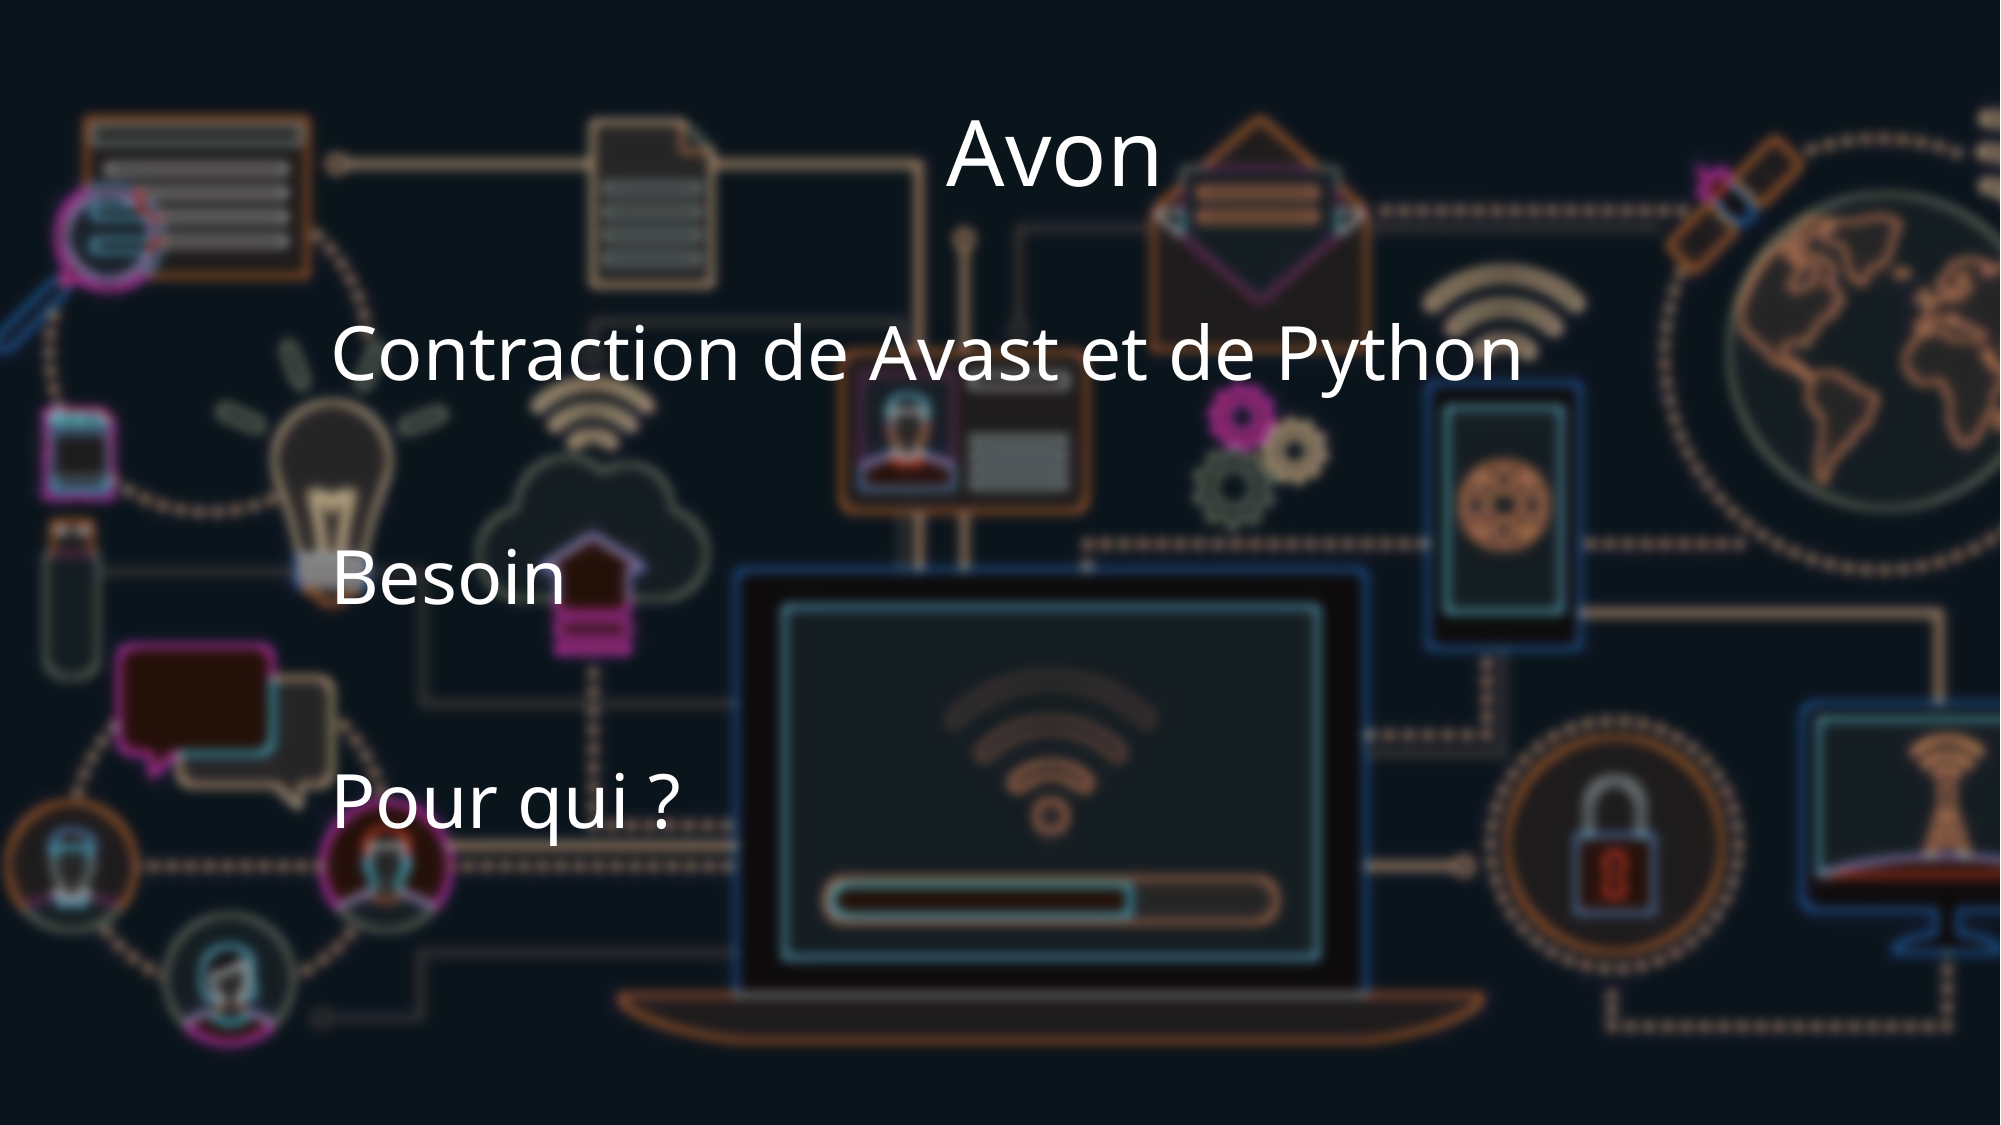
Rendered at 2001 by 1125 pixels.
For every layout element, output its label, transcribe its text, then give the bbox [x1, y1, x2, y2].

picture [0, 0, 2000, 1125]
text_box Avon [931, 87, 1171, 214]
text_box Pour qui ? [315, 746, 684, 853]
text_box Contraction de Avast et de Python [315, 298, 1493, 405]
text_box Besoin [315, 521, 577, 628]
